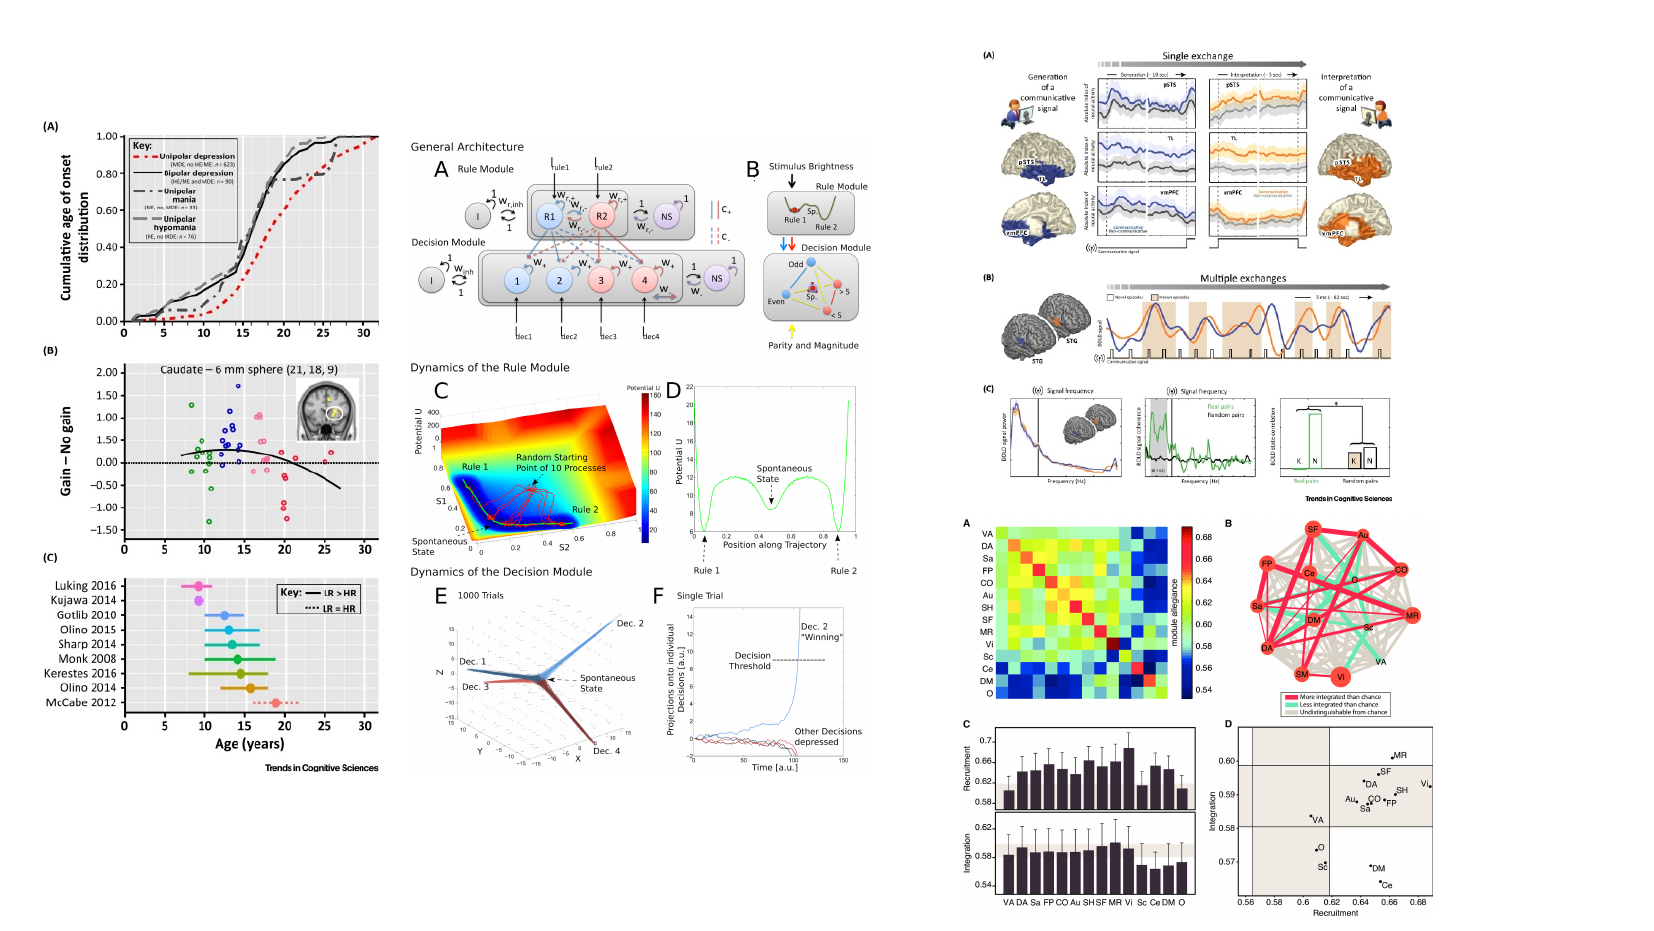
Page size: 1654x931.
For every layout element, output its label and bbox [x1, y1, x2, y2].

picture [983, 50, 1392, 502]
picture [962, 518, 1434, 917]
picture [410, 141, 872, 773]
picture [43, 120, 379, 772]
